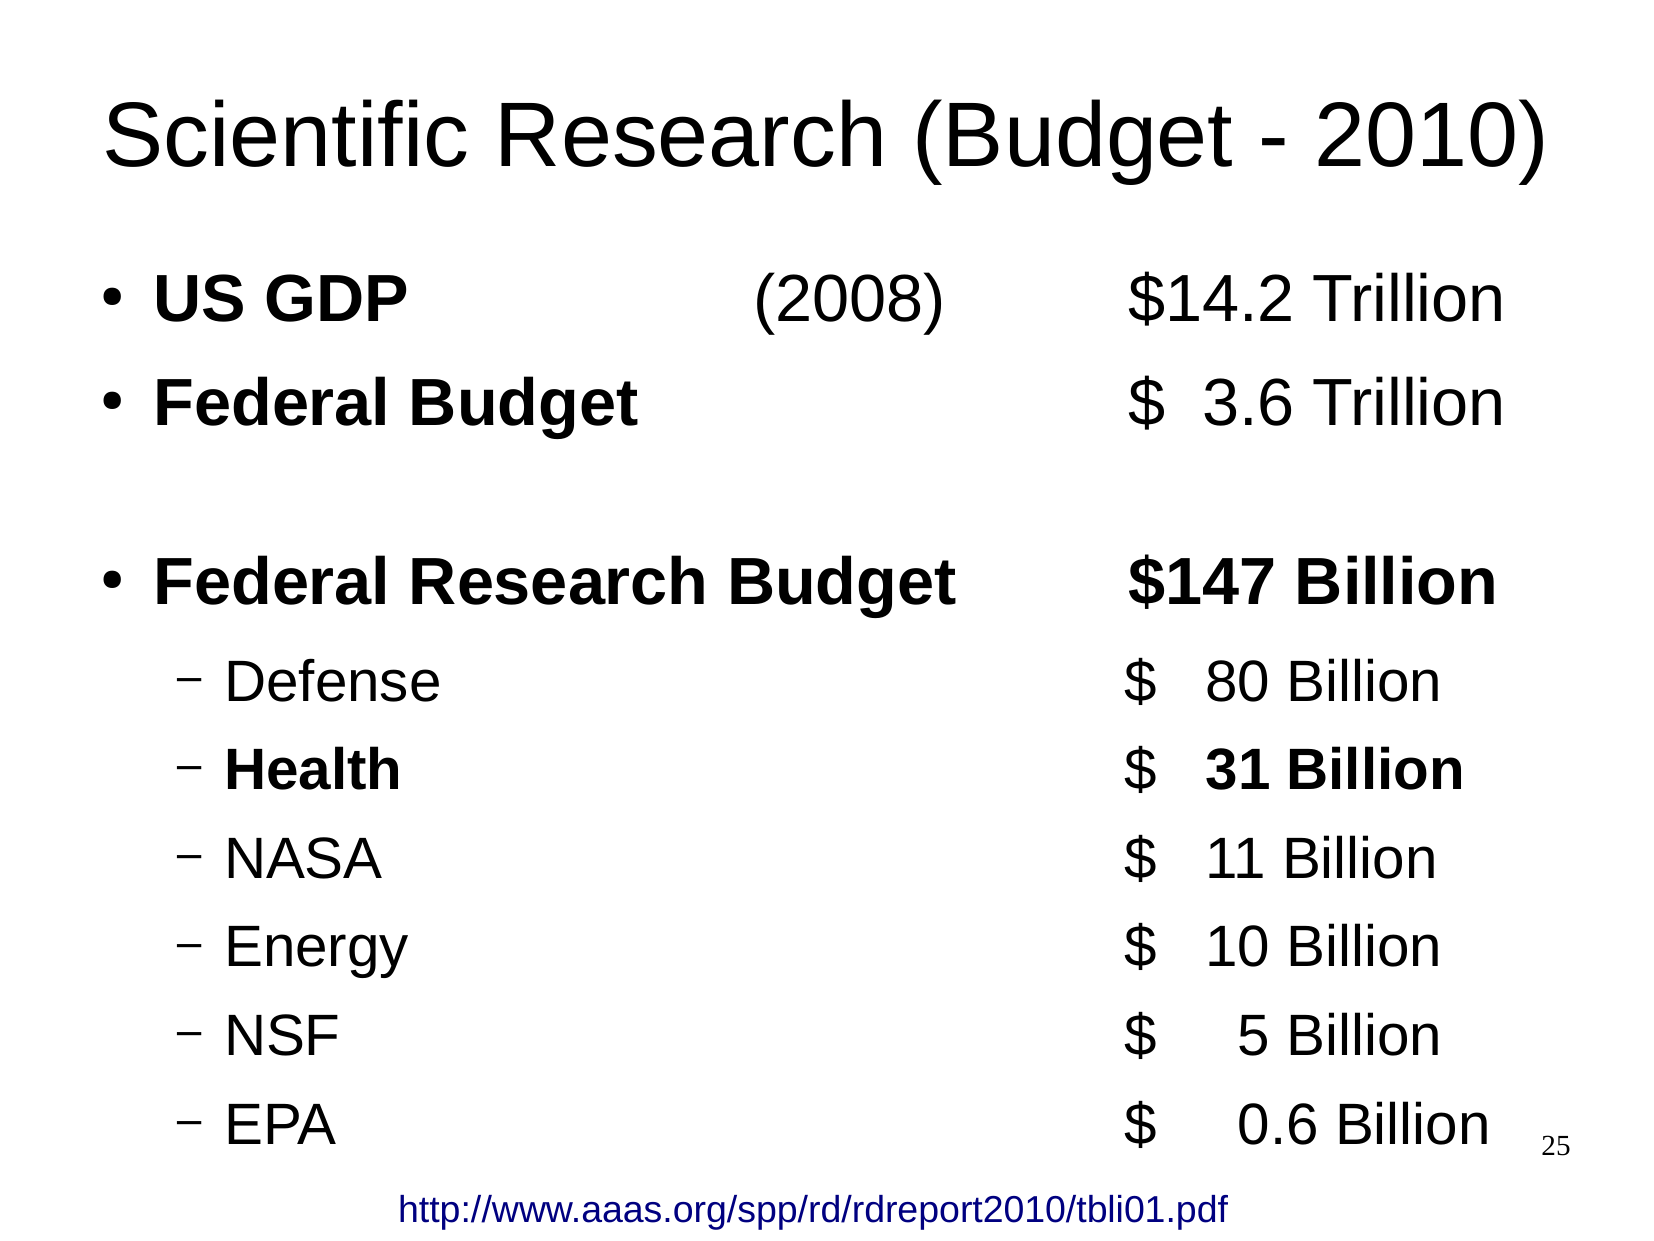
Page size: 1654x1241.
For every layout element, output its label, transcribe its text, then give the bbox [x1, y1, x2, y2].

title Scientific Research (Budget - 2010) [82, 39, 1571, 232]
list US GDP (2008) $14.2 Trillion Federal Budget $ 3.6 Trillion Federal Research Budget $147 Billion Defense $ 80 Billion Health $ 31 Billion NASA $ 11 Billion Energy $ 10 Billion NSF $ 5 Billion EPA $ 0.6 Billion [82, 260, 1571, 1157]
text_box http://www.aaas.org/spp/rd/rdreport2010/tbli01.pdf [326, 1181, 1311, 1239]
